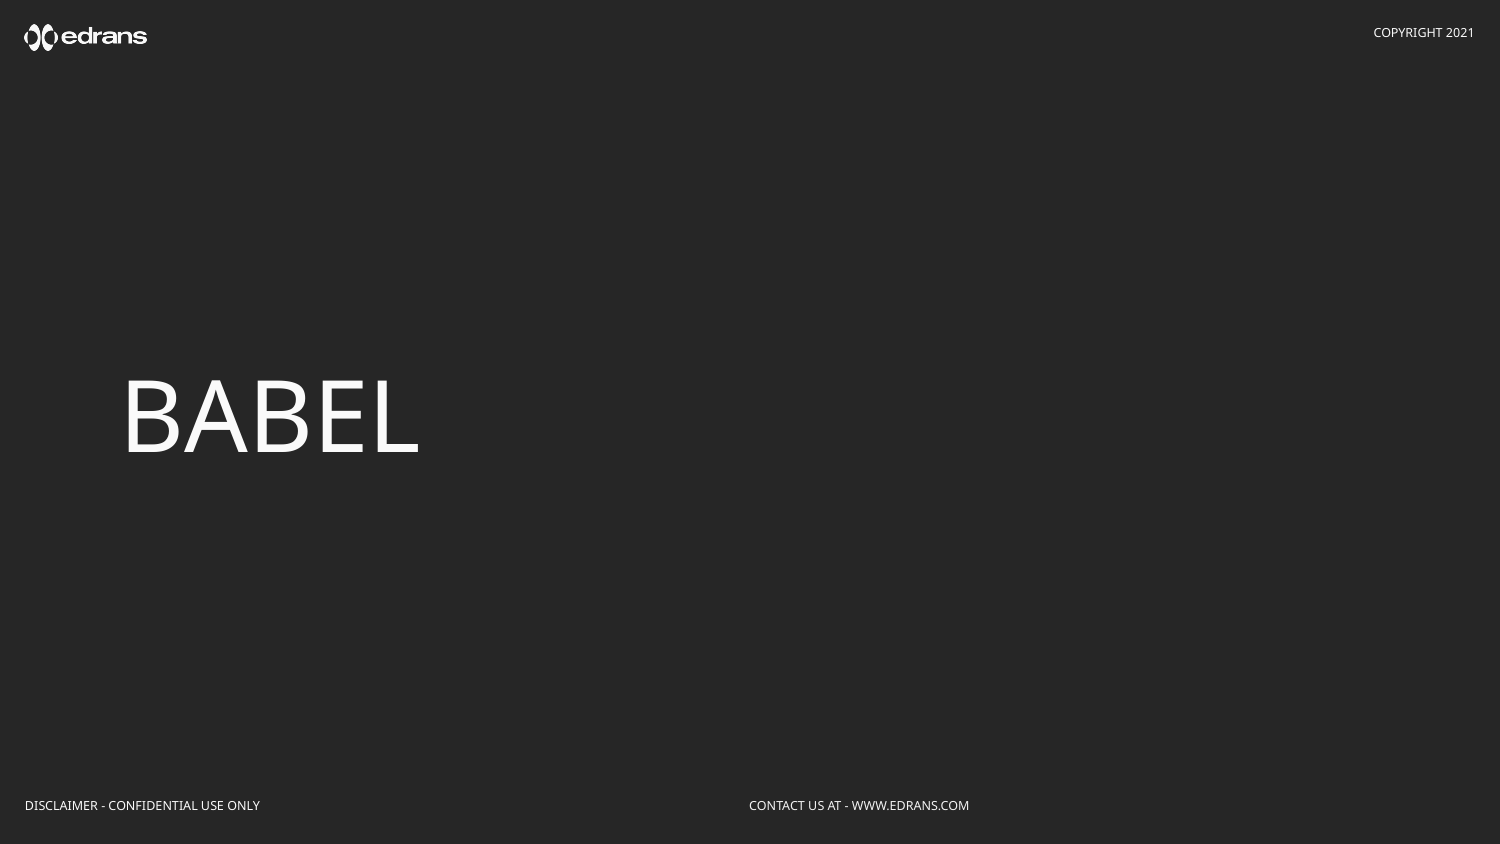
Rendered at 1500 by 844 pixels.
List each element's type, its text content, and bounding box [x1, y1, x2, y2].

title BABEL [119, 206, 1377, 619]
picture [24, 24, 147, 51]
